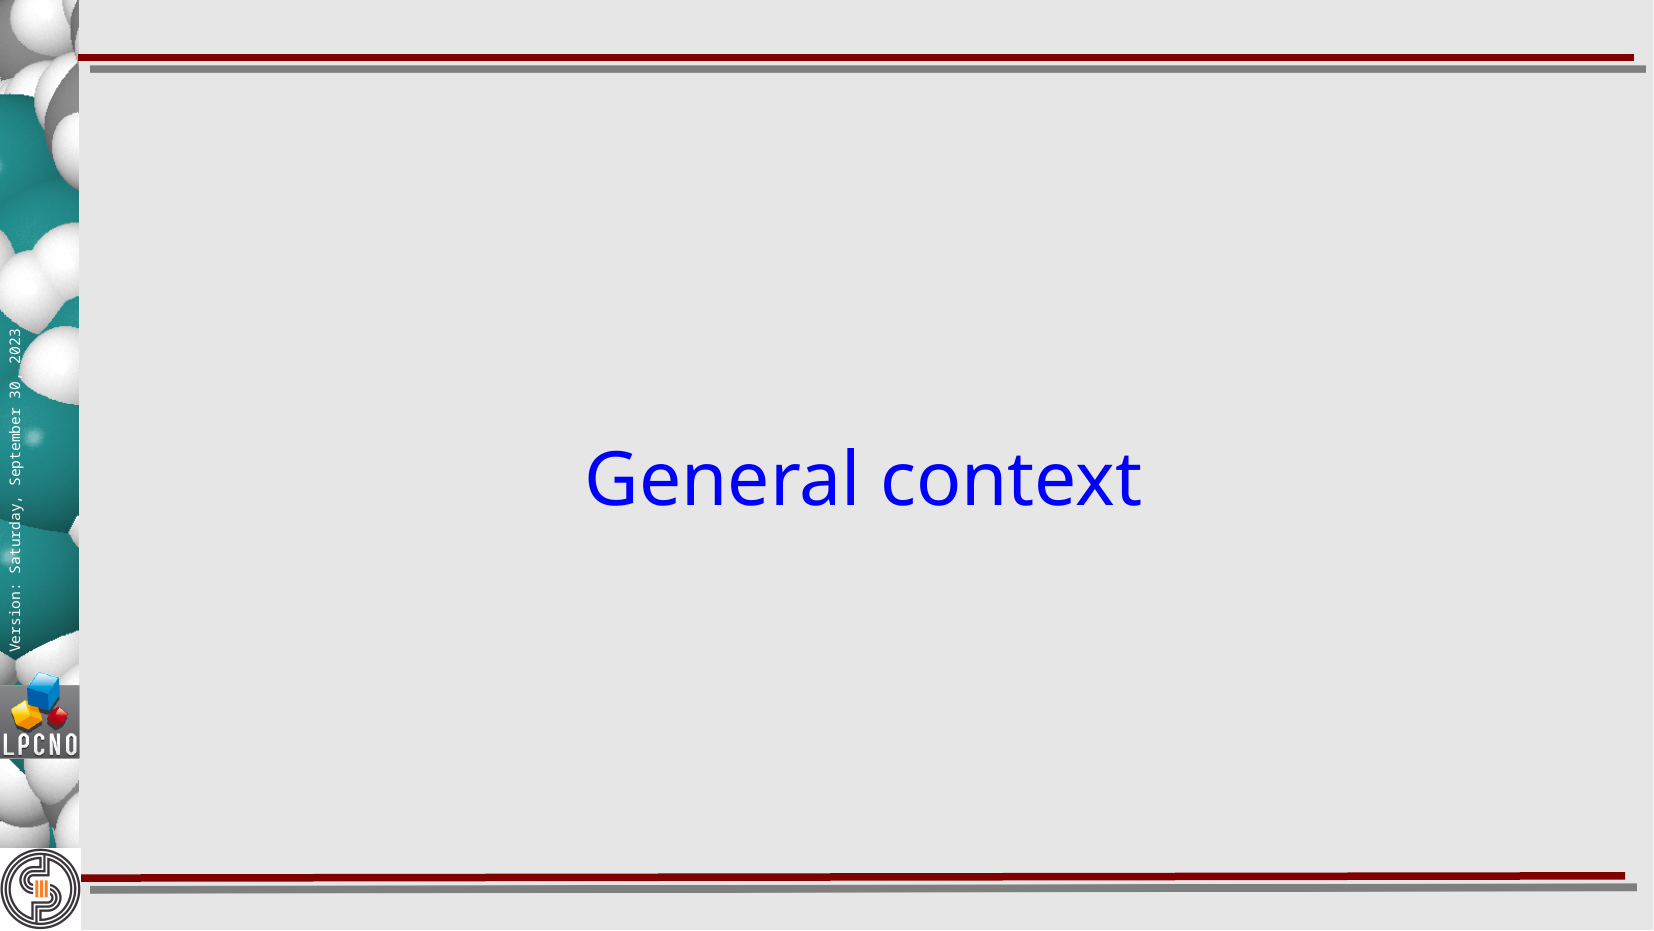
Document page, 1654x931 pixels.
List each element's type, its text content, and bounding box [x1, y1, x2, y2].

subtitle General context [82, 74, 1645, 879]
picture [0, 0, 81, 930]
